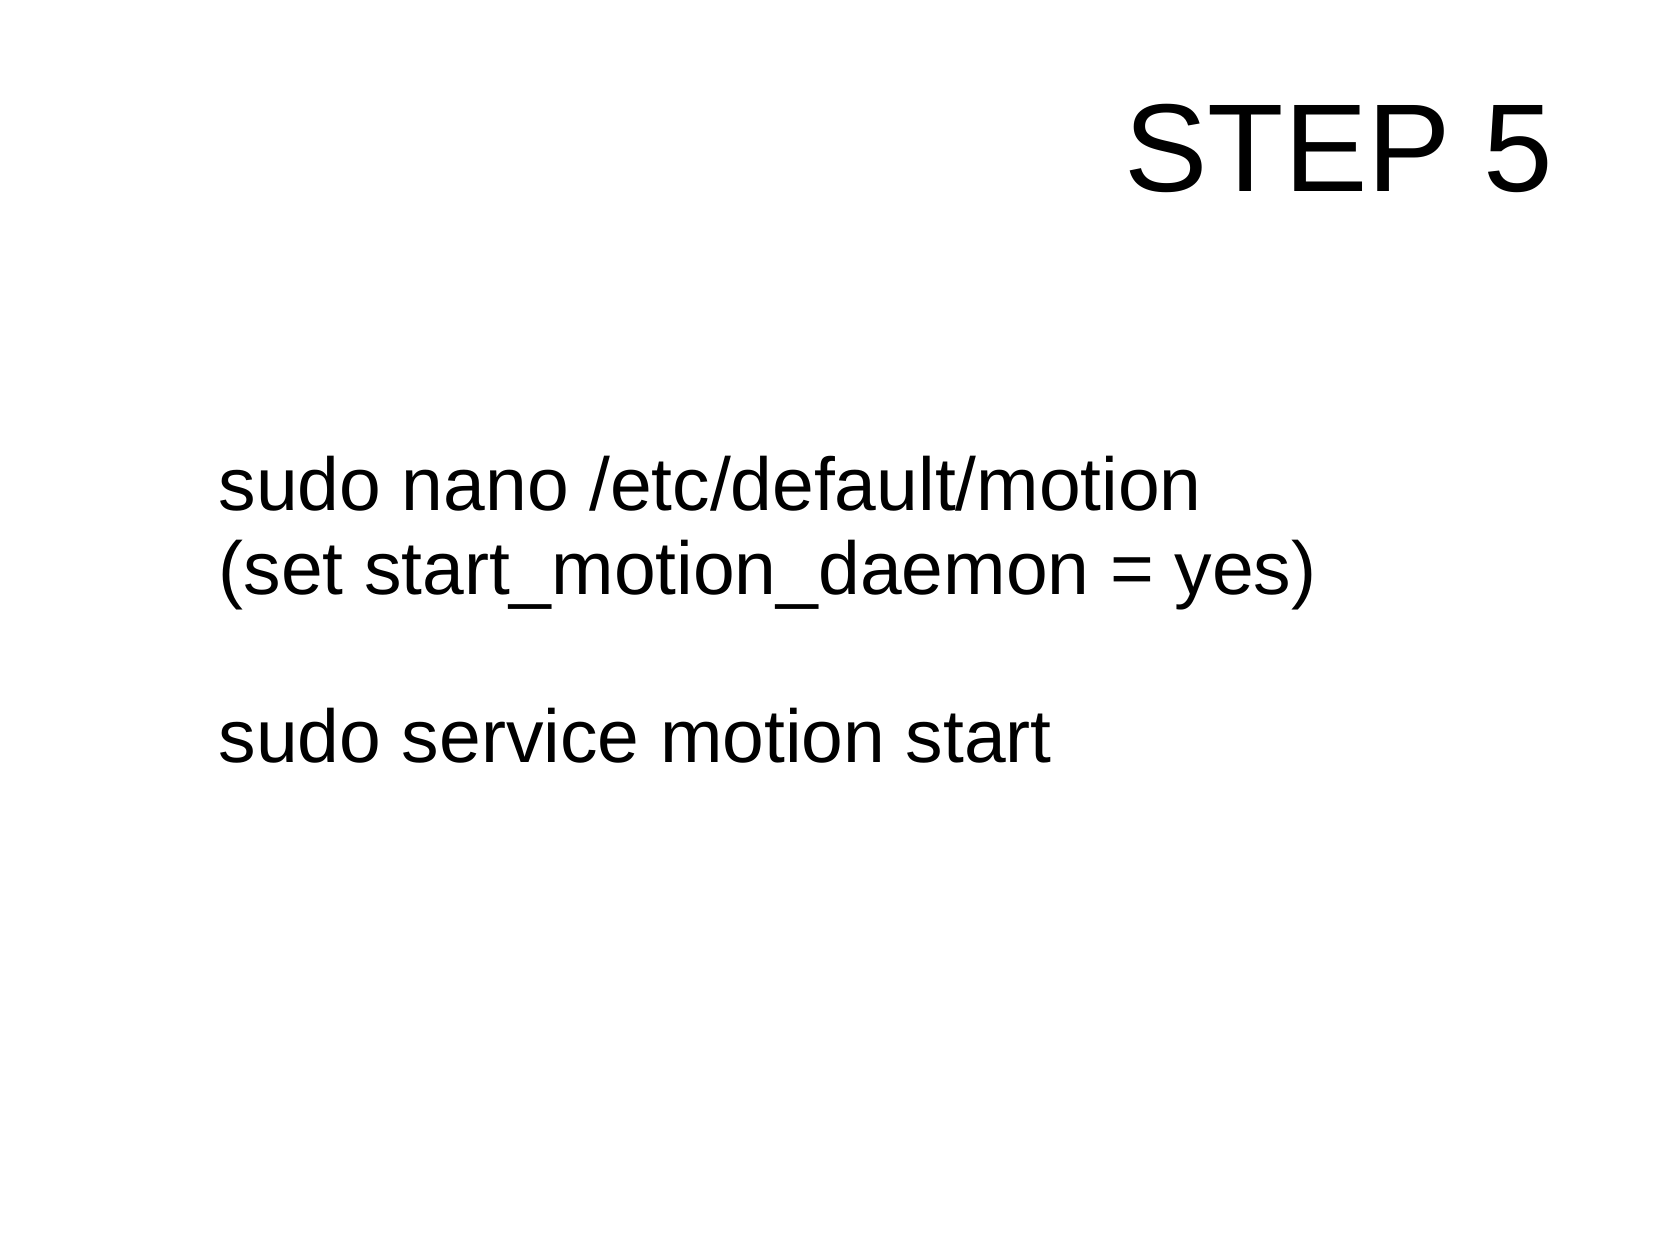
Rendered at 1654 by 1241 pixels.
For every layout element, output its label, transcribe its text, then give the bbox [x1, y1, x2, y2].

text_box STEP 5 [1110, 70, 1569, 226]
text_box sudo nano /etc/default/motion (set start_motion_daemon = yes) sudo service motion start [203, 435, 1486, 871]
